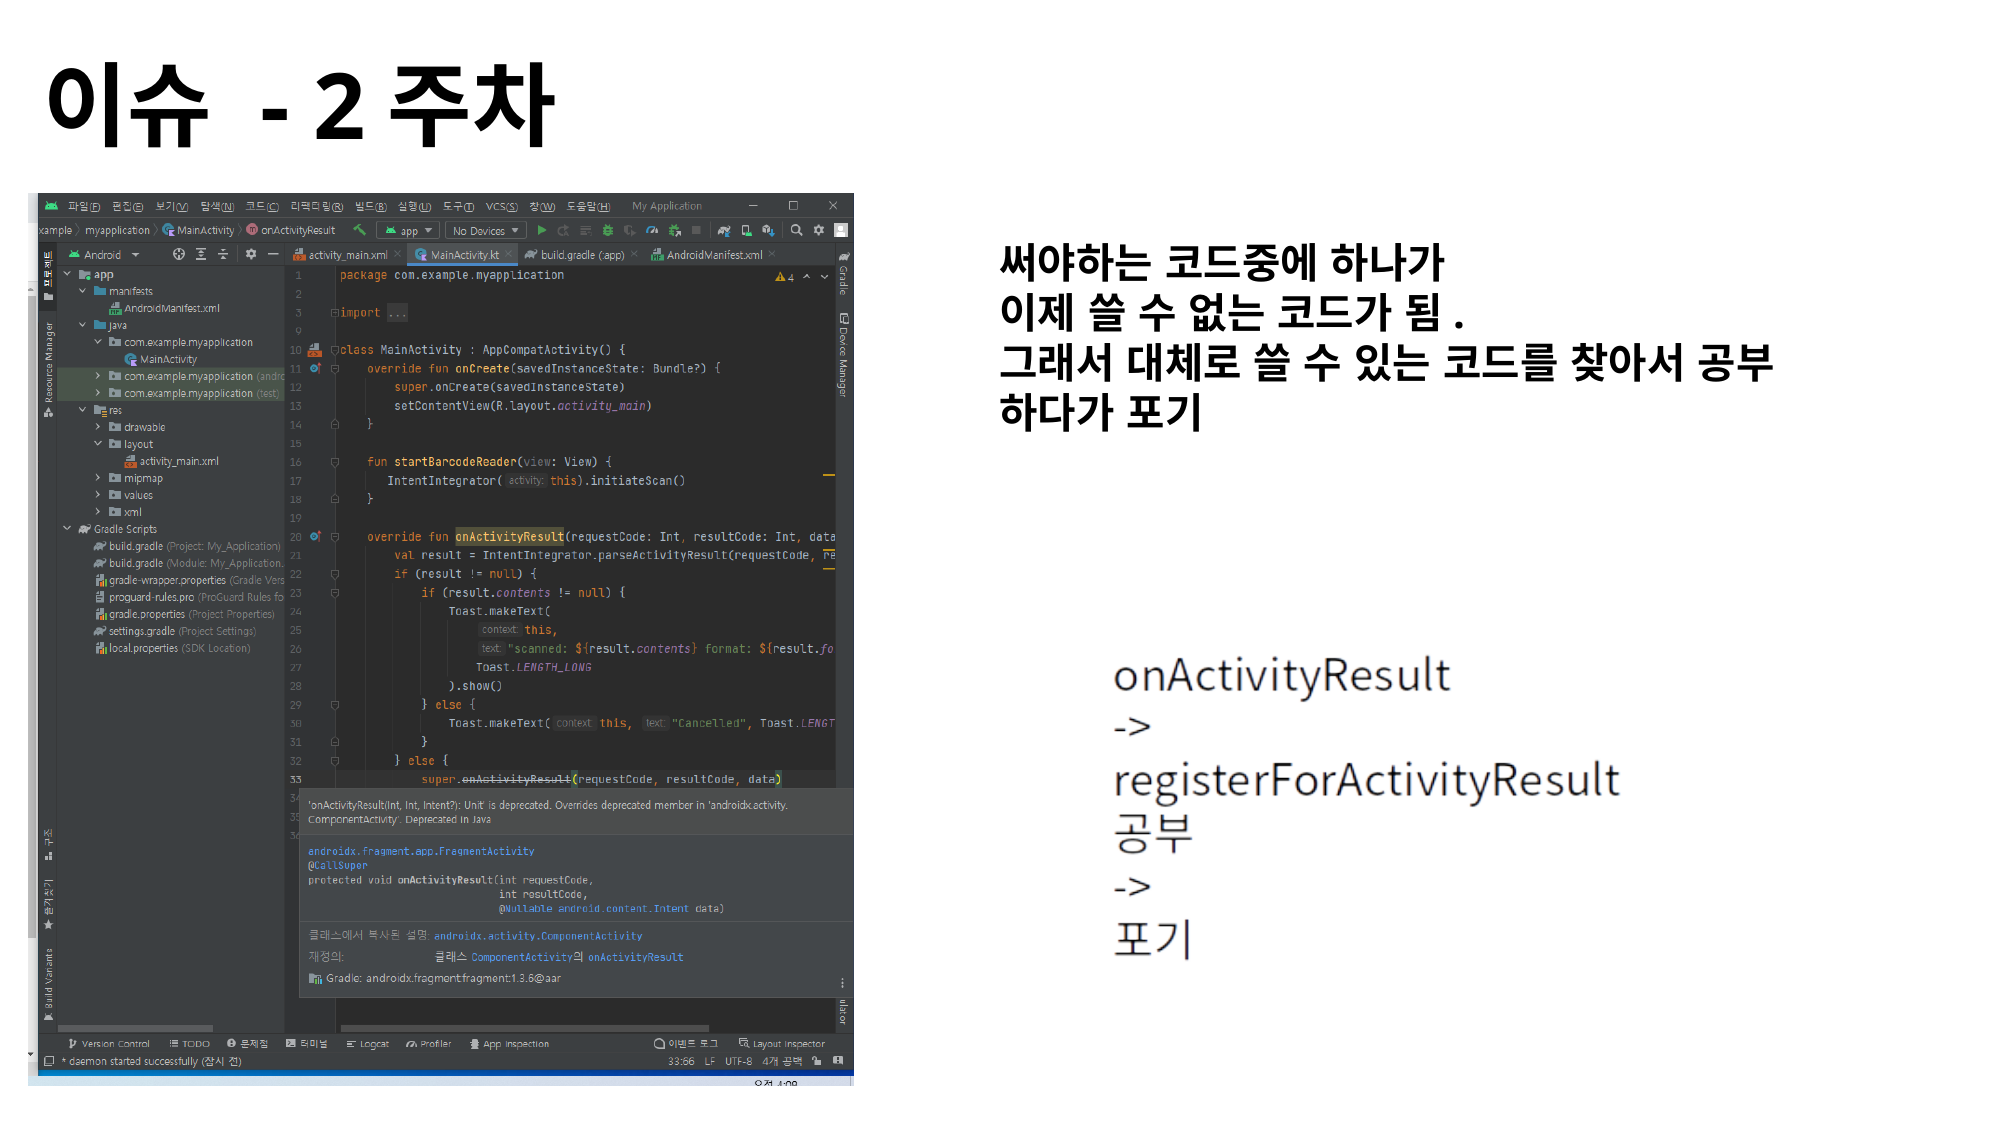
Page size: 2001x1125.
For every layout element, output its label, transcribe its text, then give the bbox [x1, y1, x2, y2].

picture [28, 193, 854, 1086]
picture [1096, 638, 1729, 973]
text_box 이슈 - 2주차 [28, 40, 649, 167]
text_box 써야하는 코드중에 하나가 이제 쓸 수 없는 코드가 됨. 그래서 대체로 쓸 수 있는 코드를 찾아서 공부 하다가 포기 [984, 229, 1910, 583]
